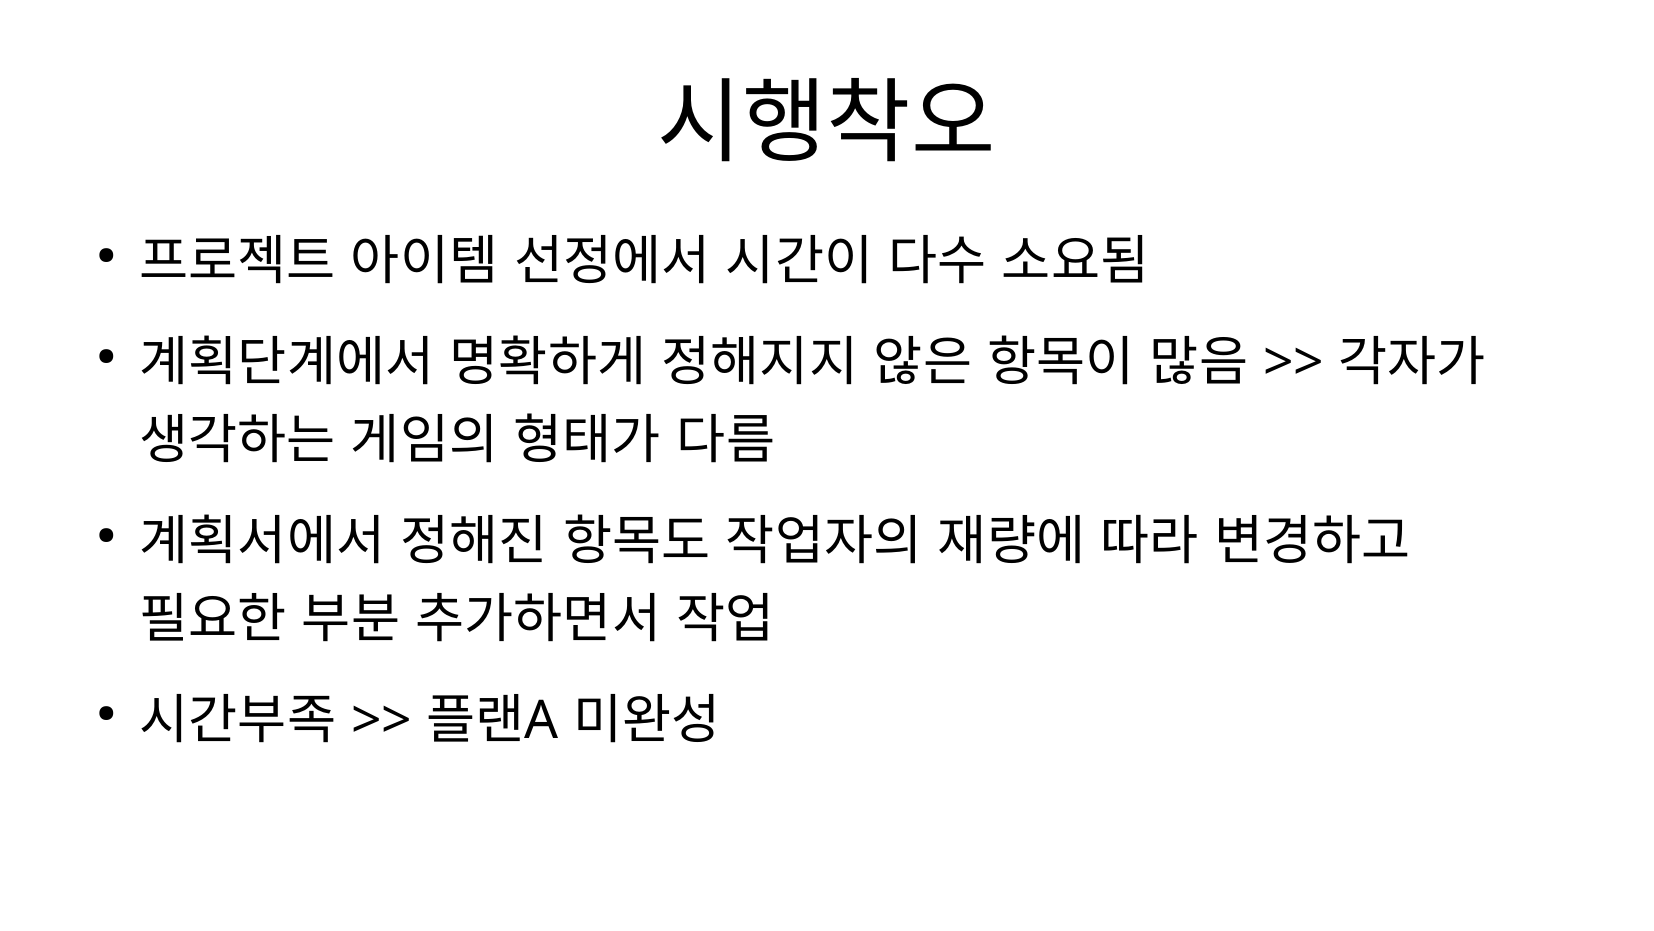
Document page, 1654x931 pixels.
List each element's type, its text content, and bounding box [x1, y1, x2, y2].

title 시행착오 [82, 37, 1571, 193]
list 프로젝트 아이템 선정에서 시간이 다수 소요됨 계획단계에서 명확하게 정해지지 않은 항목이 많음 >> 각자가 생각하는 게임의 형태가 다름 계획서에서 정해진 항목도 작업자의 재량에 따라 변경하고 필요한 부분 추가하면서 작업 시간부족 >> 플랜A 미완성 [82, 217, 1571, 758]
